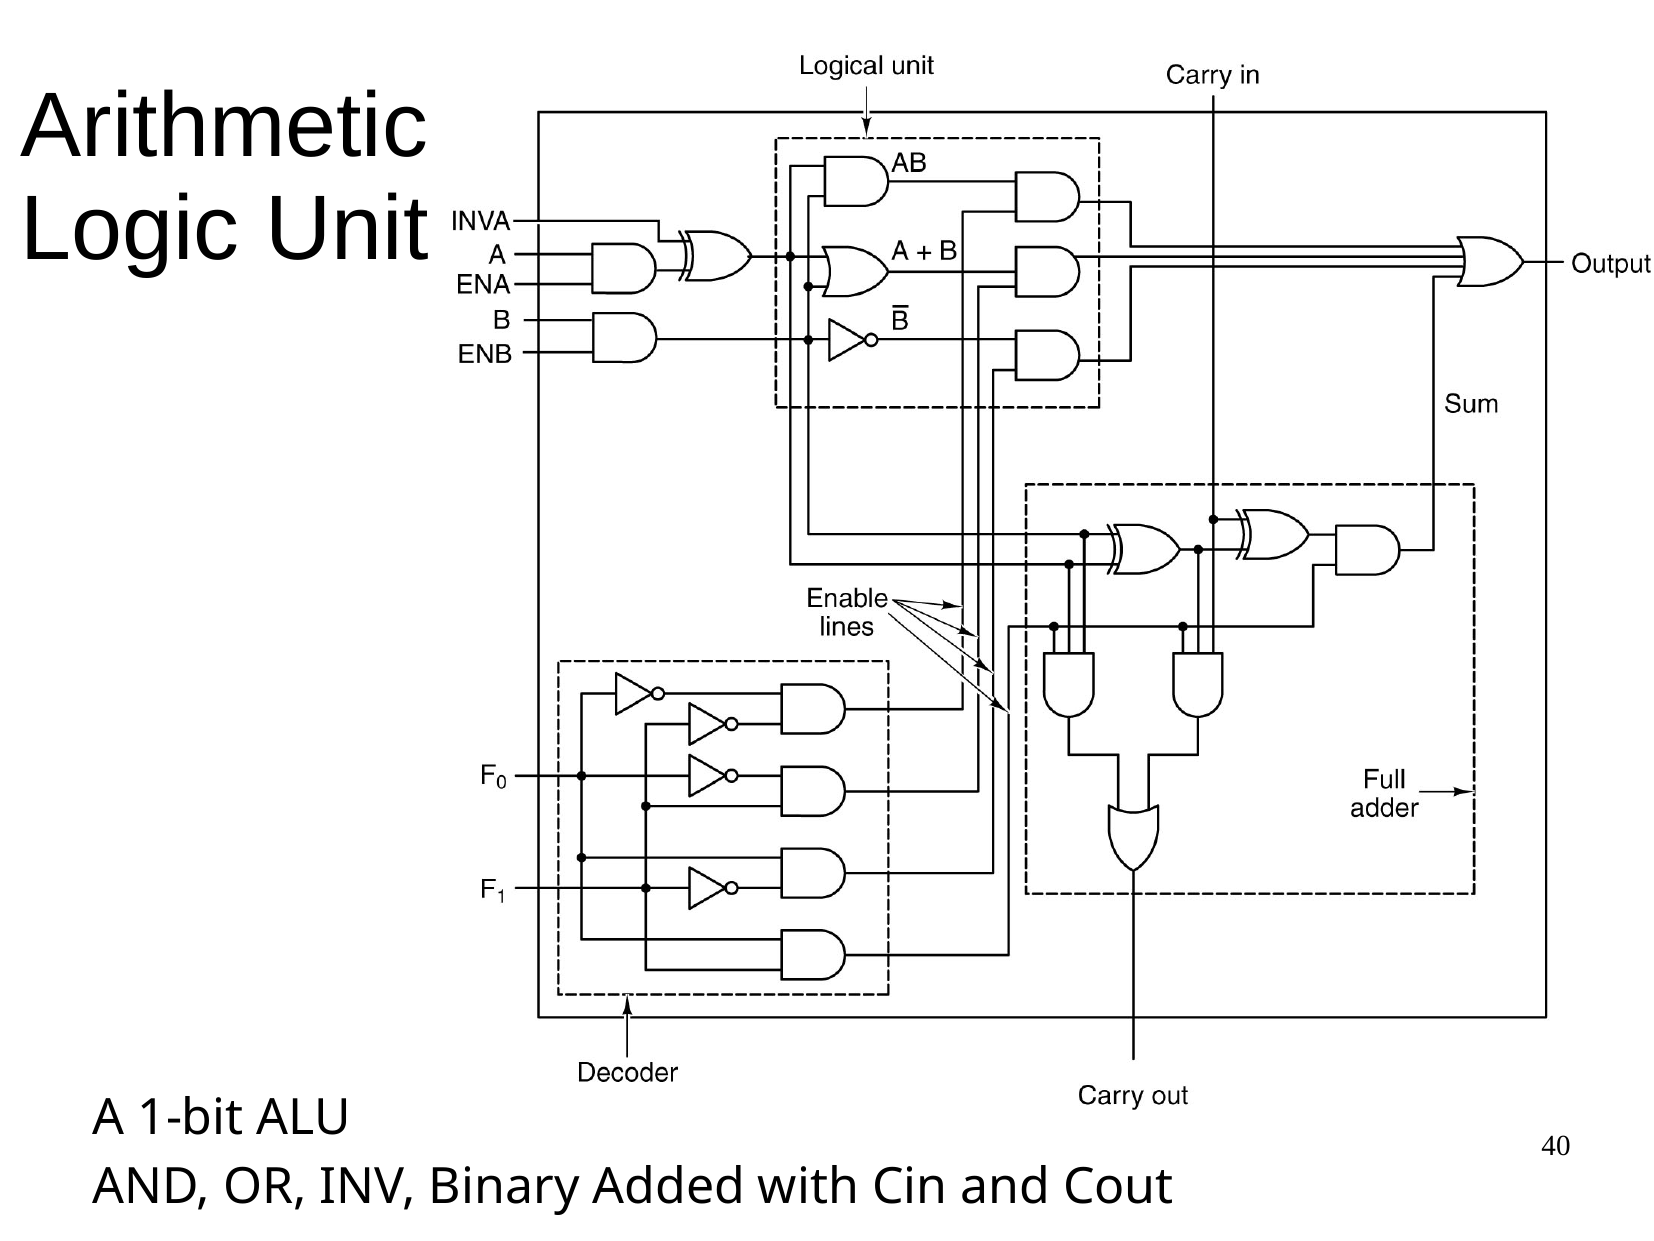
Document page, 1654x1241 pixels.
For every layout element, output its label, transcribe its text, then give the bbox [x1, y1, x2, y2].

title Arithmetic Logic Unit [15, 72, 436, 280]
picture [450, 49, 1651, 1111]
text_box A 1-bit ALU AND, OR, INV, Binary Added with Cin and Cout [77, 1074, 1233, 1229]
